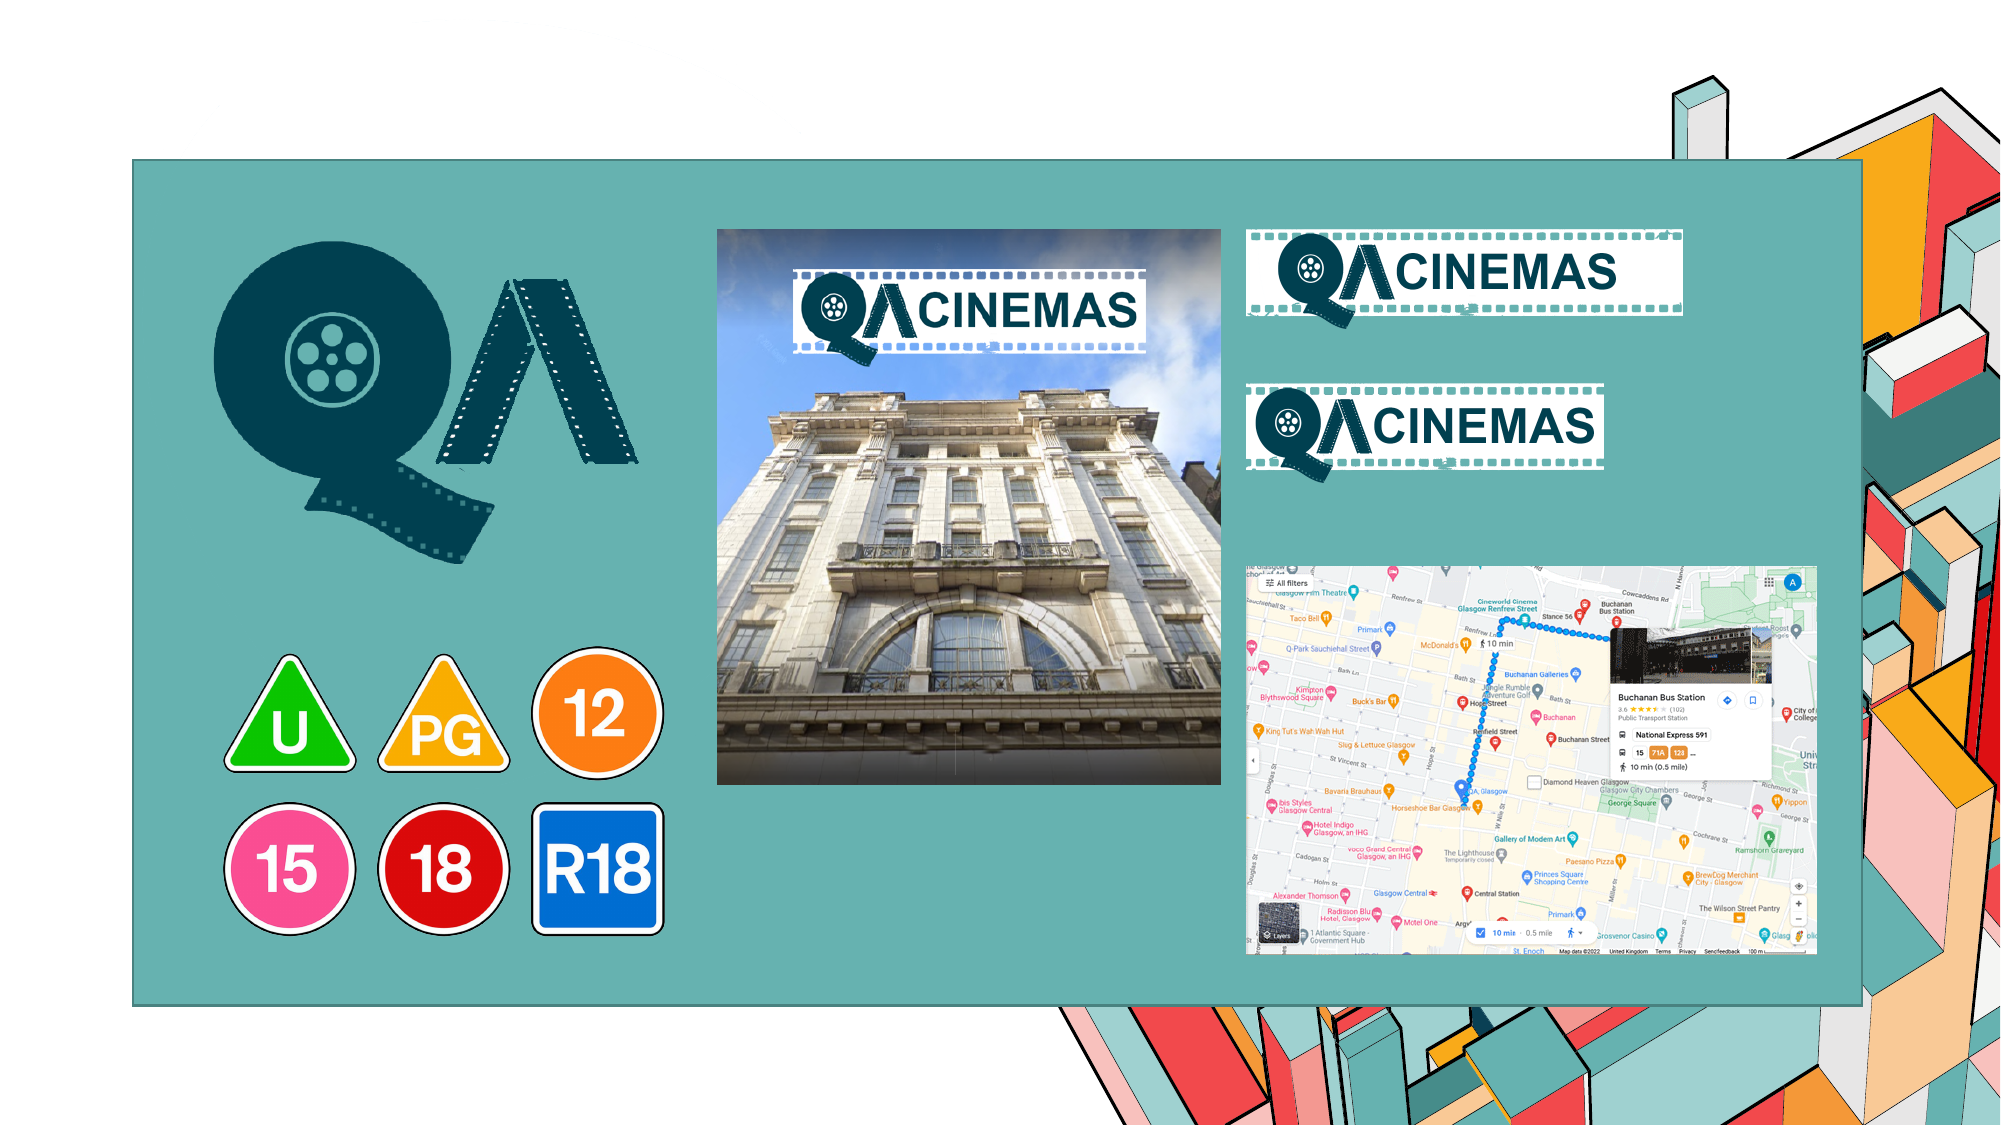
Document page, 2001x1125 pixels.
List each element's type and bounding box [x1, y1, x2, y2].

picture [1246, 211, 1683, 332]
picture [1246, 383, 1604, 486]
picture [96, 3, 1221, 955]
picture [1246, 566, 1817, 955]
text_box [133, 160, 1862, 1005]
